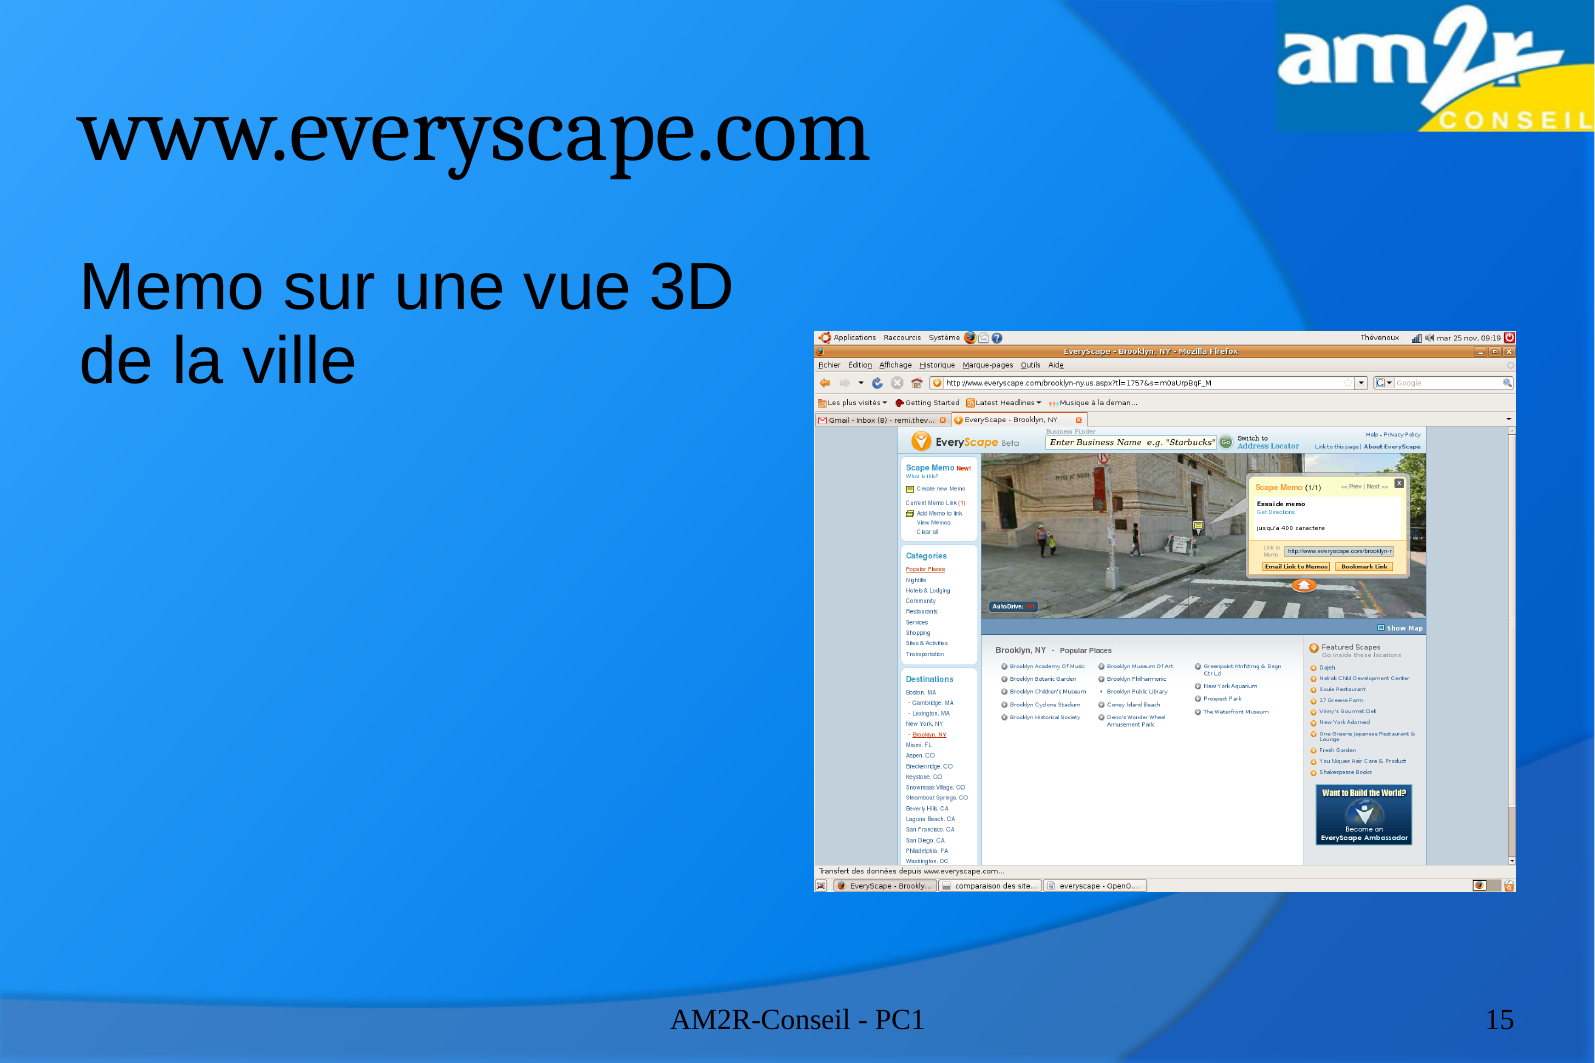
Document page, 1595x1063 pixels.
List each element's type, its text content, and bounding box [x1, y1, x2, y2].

title www.everyscape.com [79, 42, 1152, 220]
list Memo sur une vue 3D de la ville [79, 248, 780, 975]
picture [0, 0, 1595, 1063]
